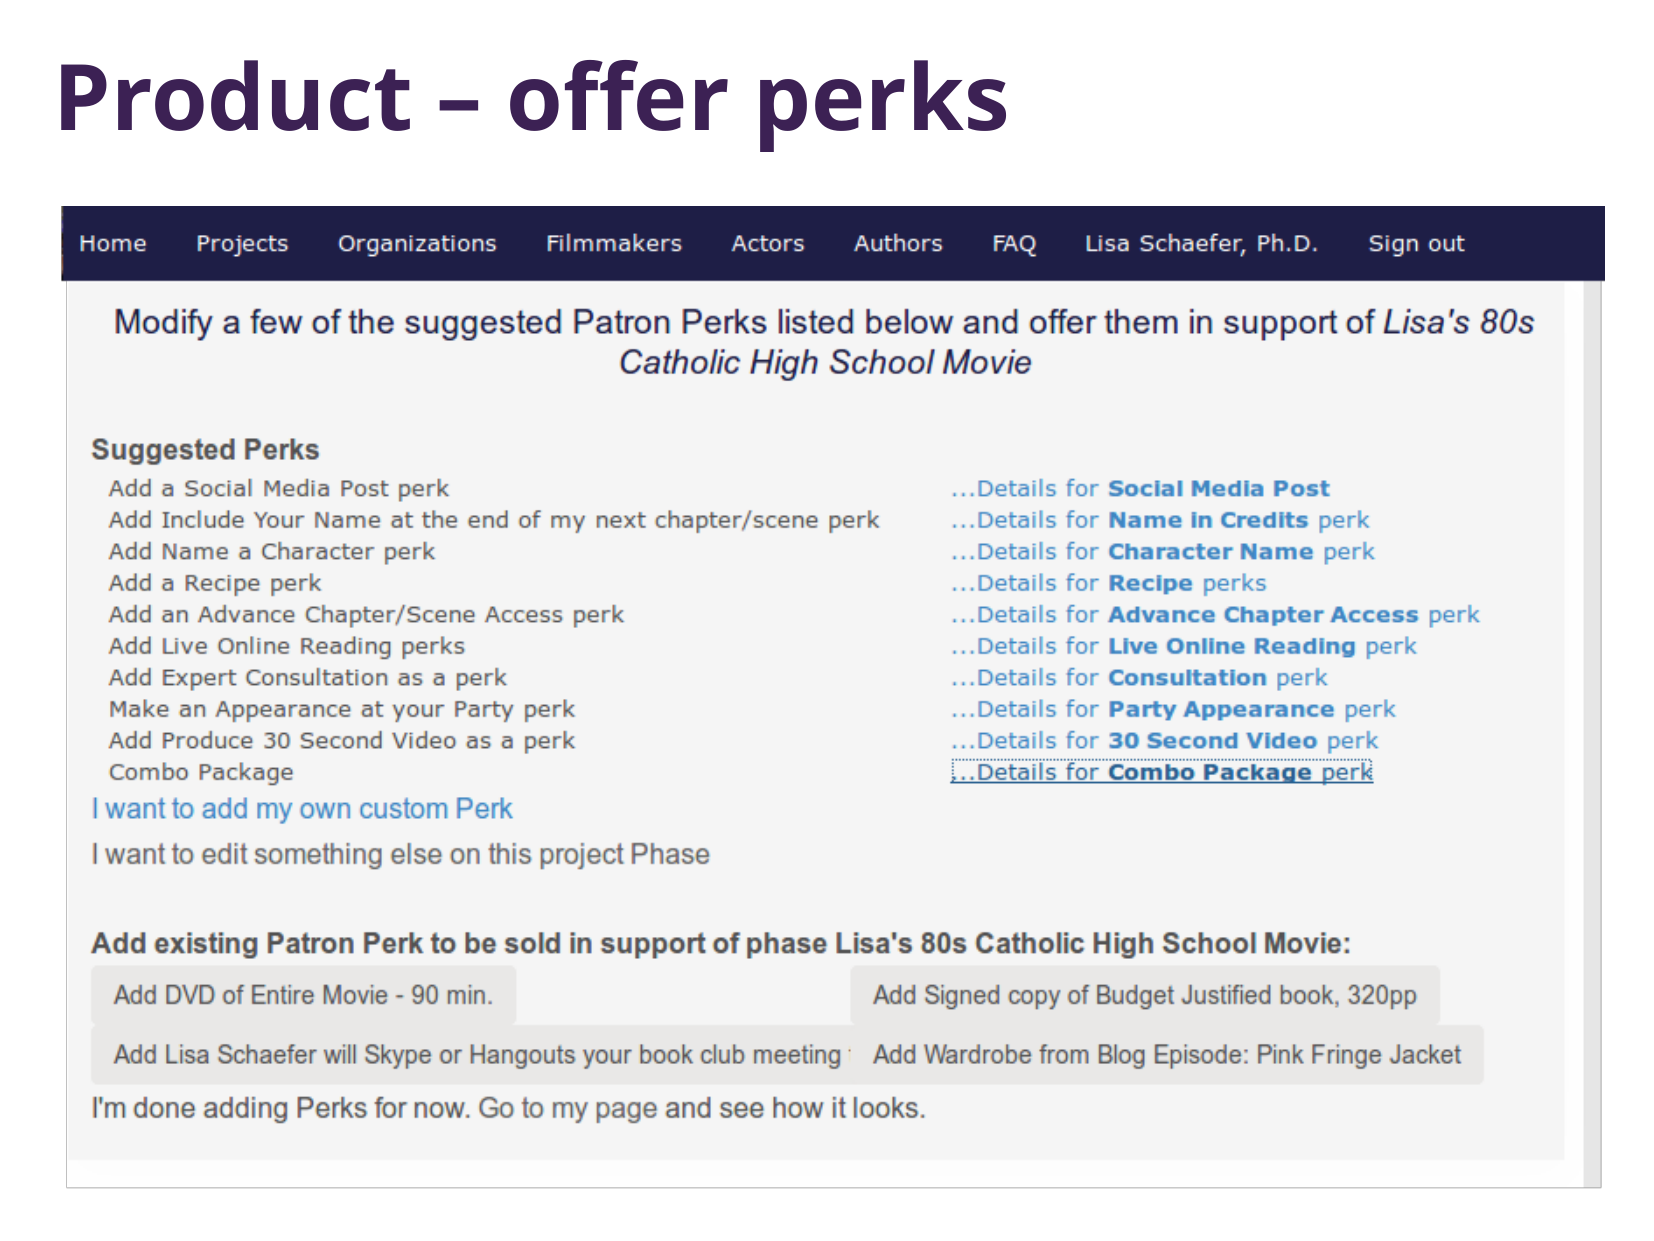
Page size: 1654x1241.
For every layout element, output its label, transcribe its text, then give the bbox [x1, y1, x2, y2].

text_box Product – offer perks [53, 26, 1631, 162]
picture [60, 206, 1605, 1219]
